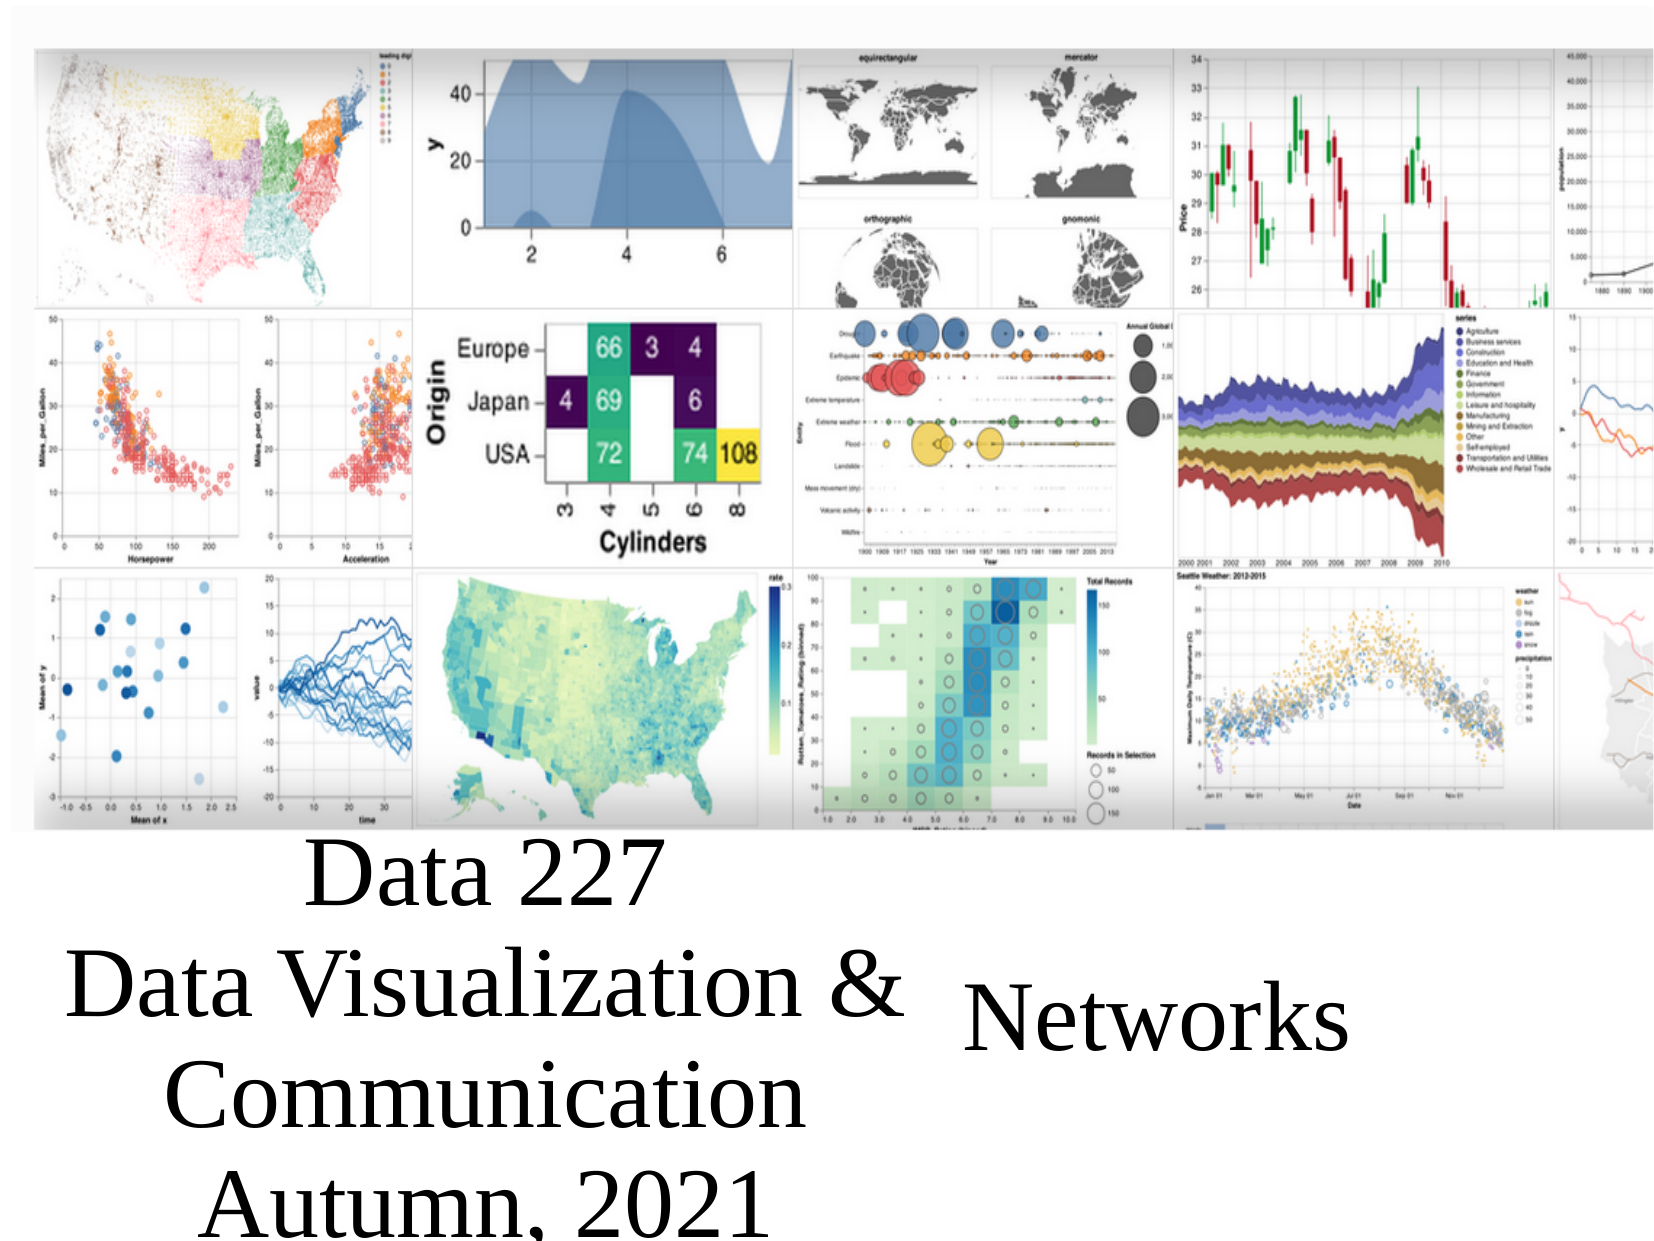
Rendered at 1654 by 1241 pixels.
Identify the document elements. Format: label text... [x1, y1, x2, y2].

text_box Networks [412, 570, 1654, 1241]
text_box Data 227 Data Visualization & Communication Autumn, 2021 [0, 591, 412, 1241]
picture [11, 6, 1654, 591]
